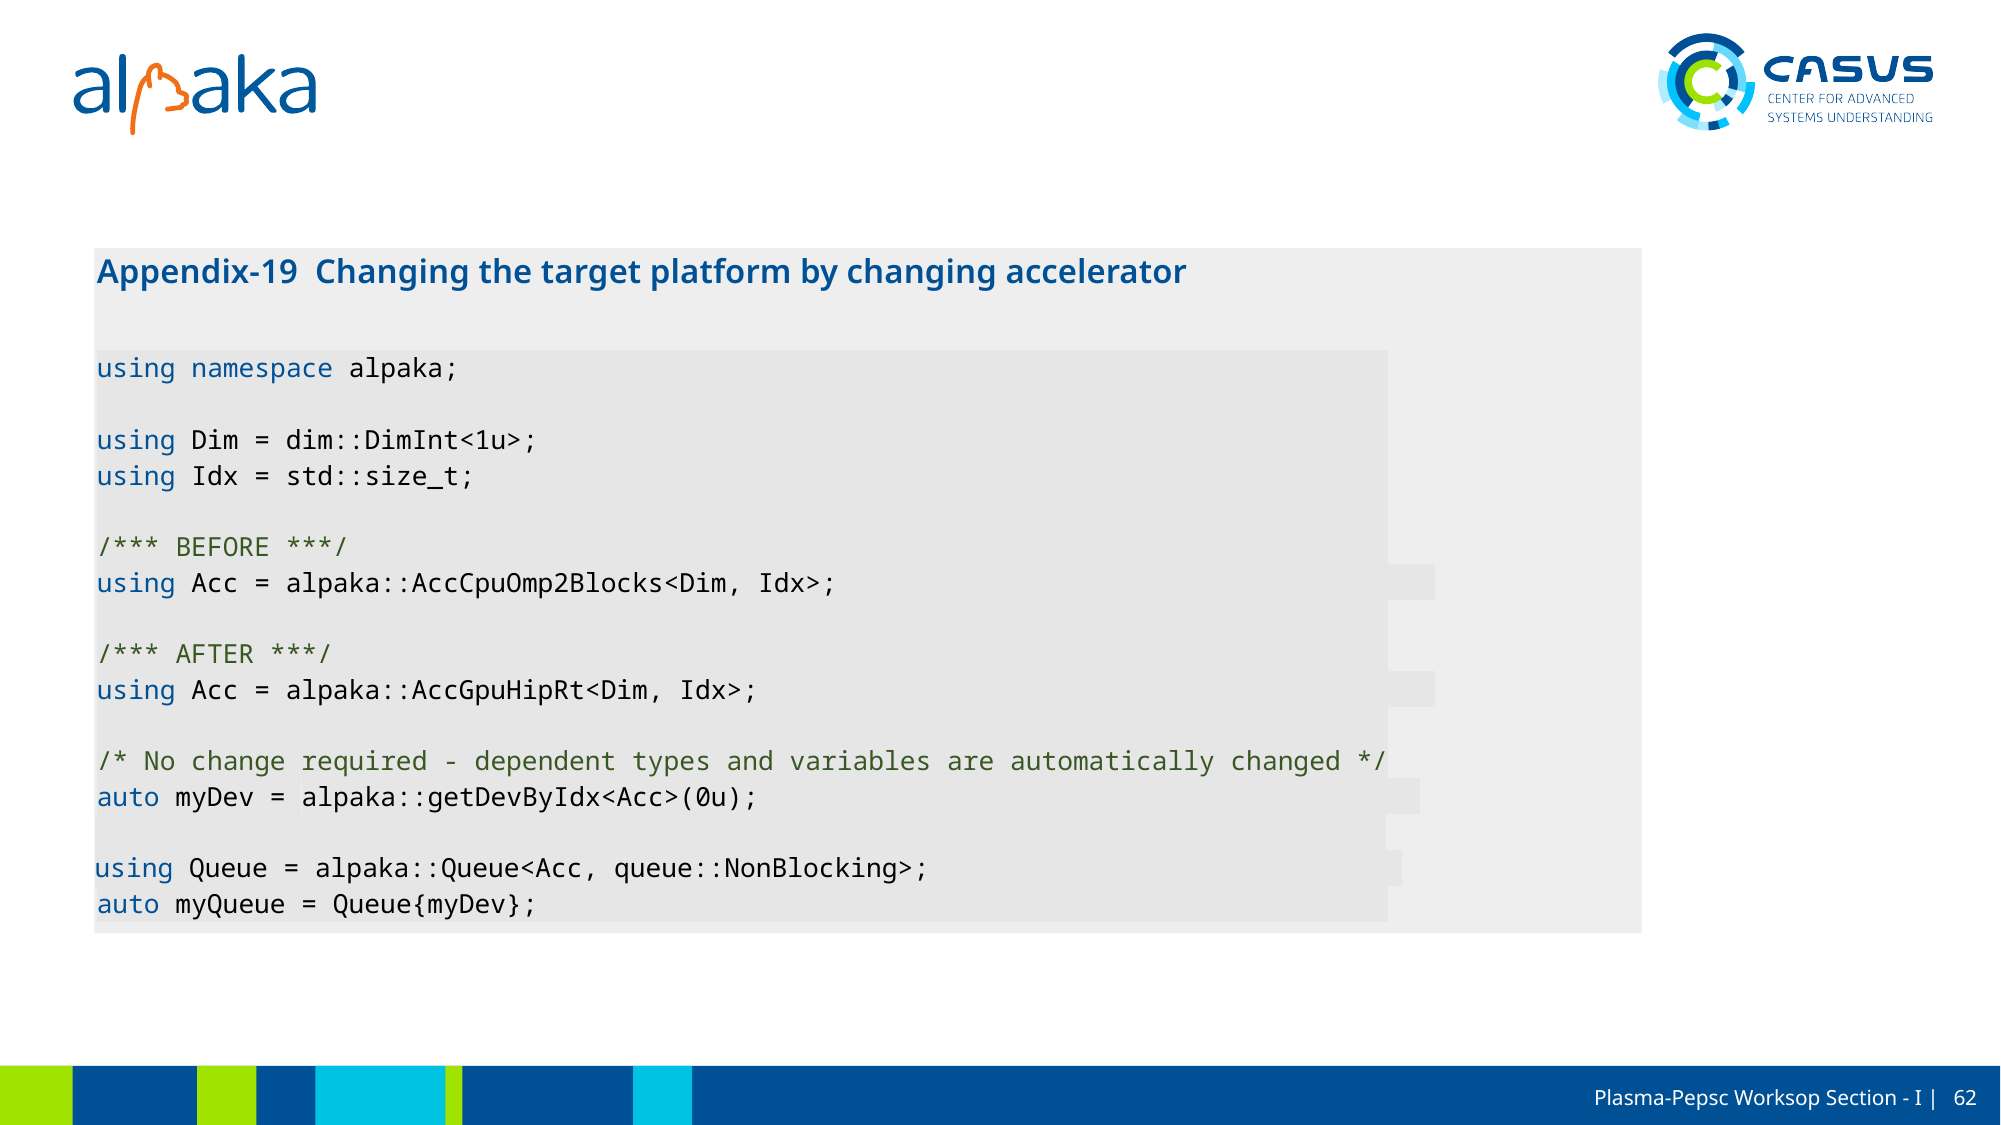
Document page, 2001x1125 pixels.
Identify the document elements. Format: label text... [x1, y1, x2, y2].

picture [1658, 33, 1933, 131]
picture [72, 53, 317, 136]
list Appendix-19 Changing the target platform by changing accelerator using namespace alpaka; using Dim = dim::DimInt<1u>; using Idx = std::size_t; /*** BEFORE ***/ using Acc = alpaka::AccCpuOmp2Blocks<Dim, Idx>; /*** AFTER ***/ using Acc = alpaka::AccGpuHipRt<Dim, Idx>; /* No change required - dependent types and variables are automatically changed */ auto myDev = alpaka::getDevByIdx<Acc>(0u); using Queue = alpaka::Queue<Acc, queue::NonBlocking>; auto myQueue = Queue{myDev}; [94, 248, 1642, 934]
